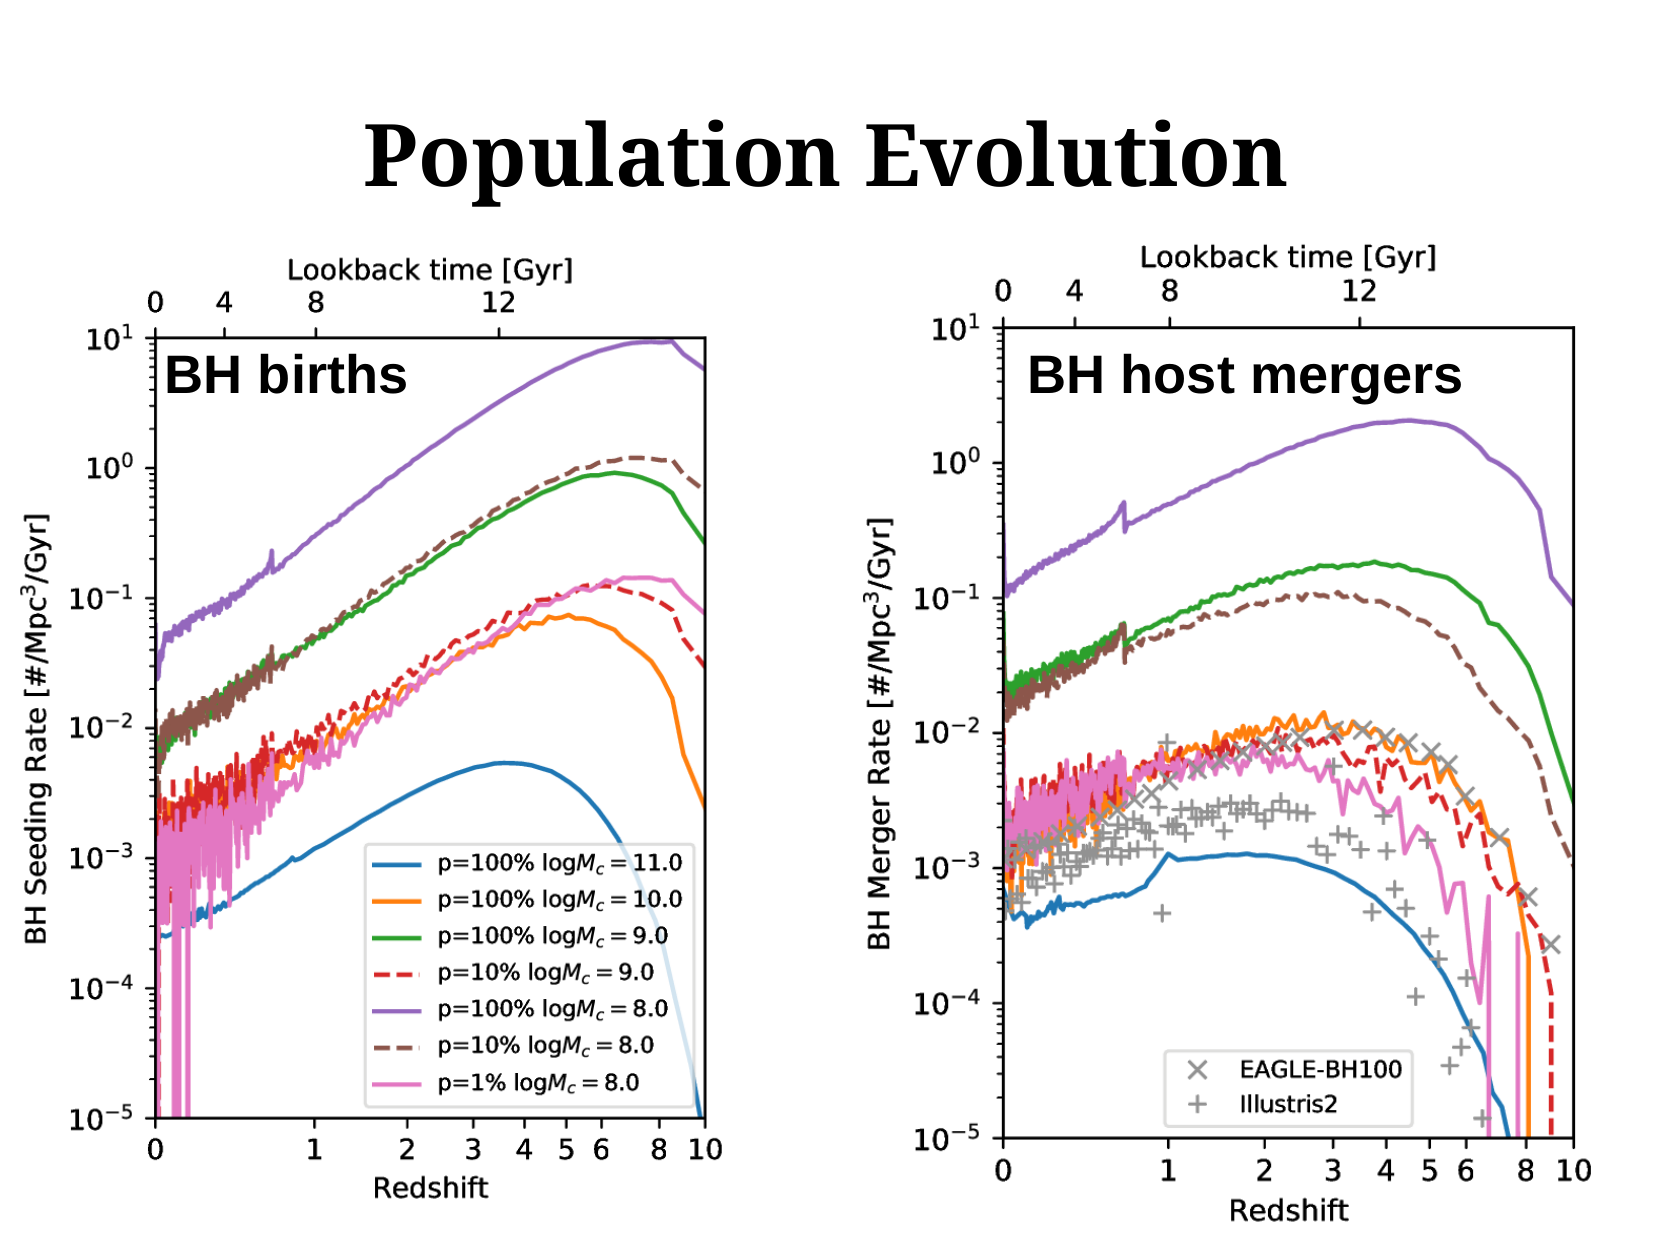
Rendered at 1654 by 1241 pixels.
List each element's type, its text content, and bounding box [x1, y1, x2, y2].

text_box BH births [150, 337, 526, 413]
picture [0, 238, 743, 1224]
title Population Evolution [82, 49, 1571, 257]
text_box BH host mergers [1012, 337, 1576, 474]
picture [842, 224, 1613, 1241]
